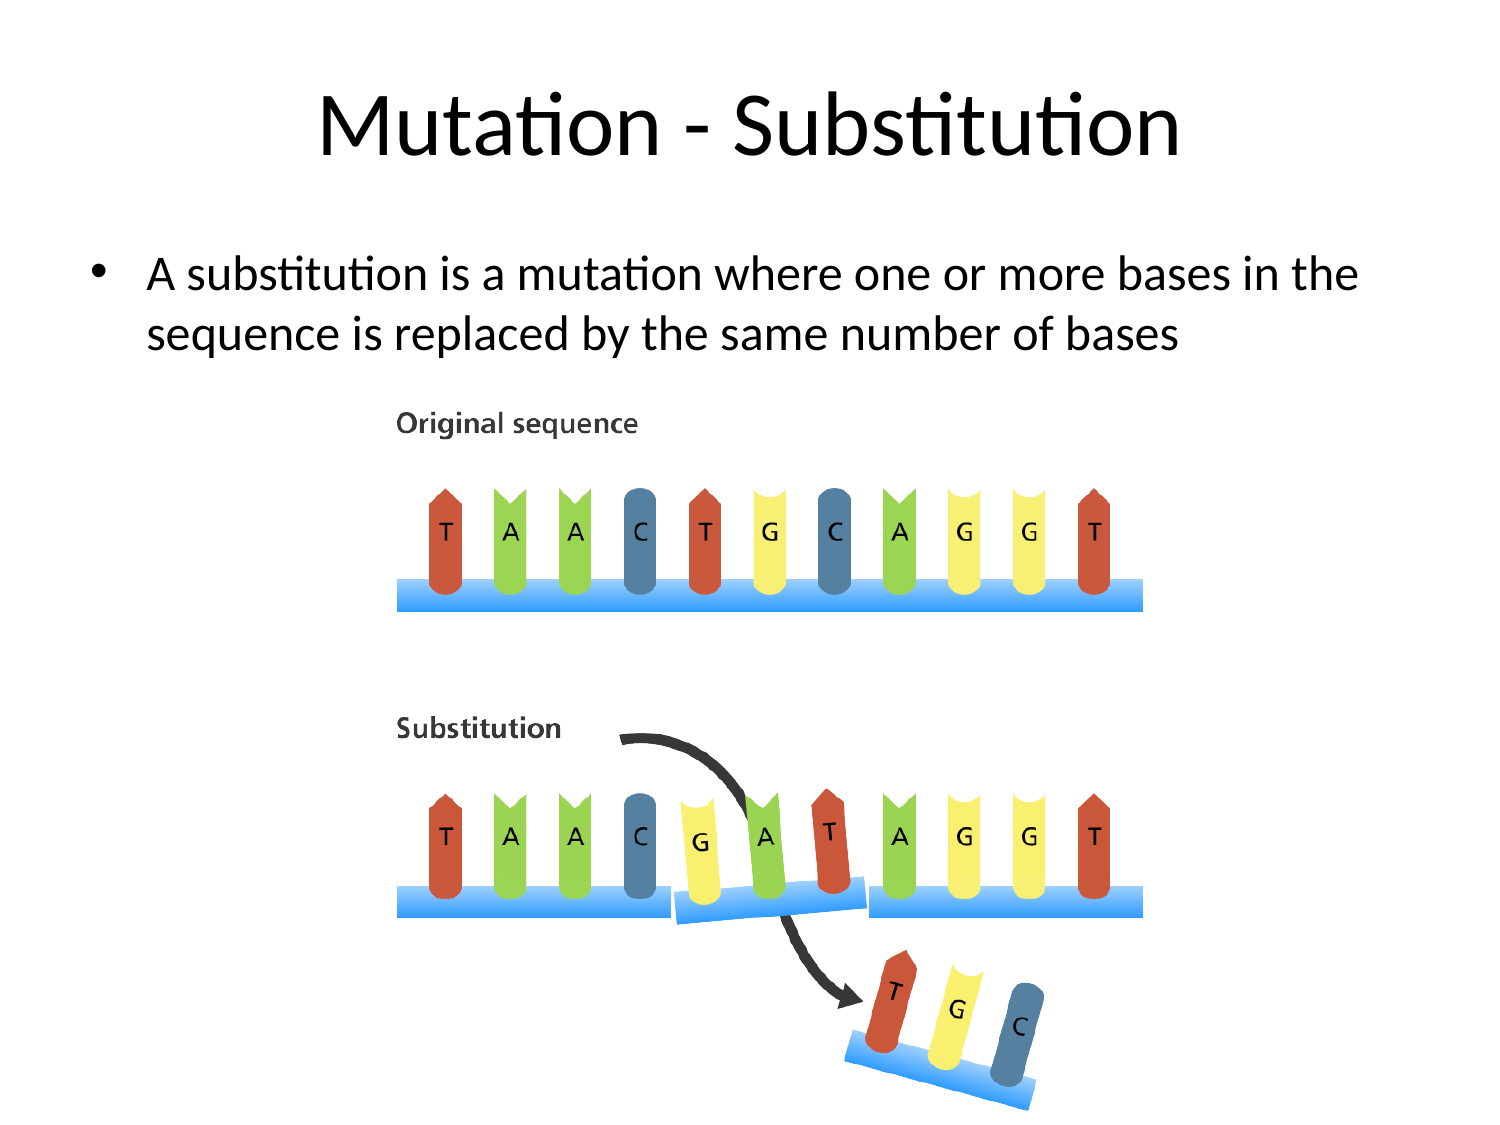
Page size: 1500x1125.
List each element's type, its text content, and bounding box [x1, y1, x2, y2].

picture [272, 375, 1353, 1125]
list A substitution is a mutation where one or more bases in the sequence is replaced by the same number of bases [75, 233, 1425, 976]
title Mutation - Substitution [75, 25, 1425, 213]
